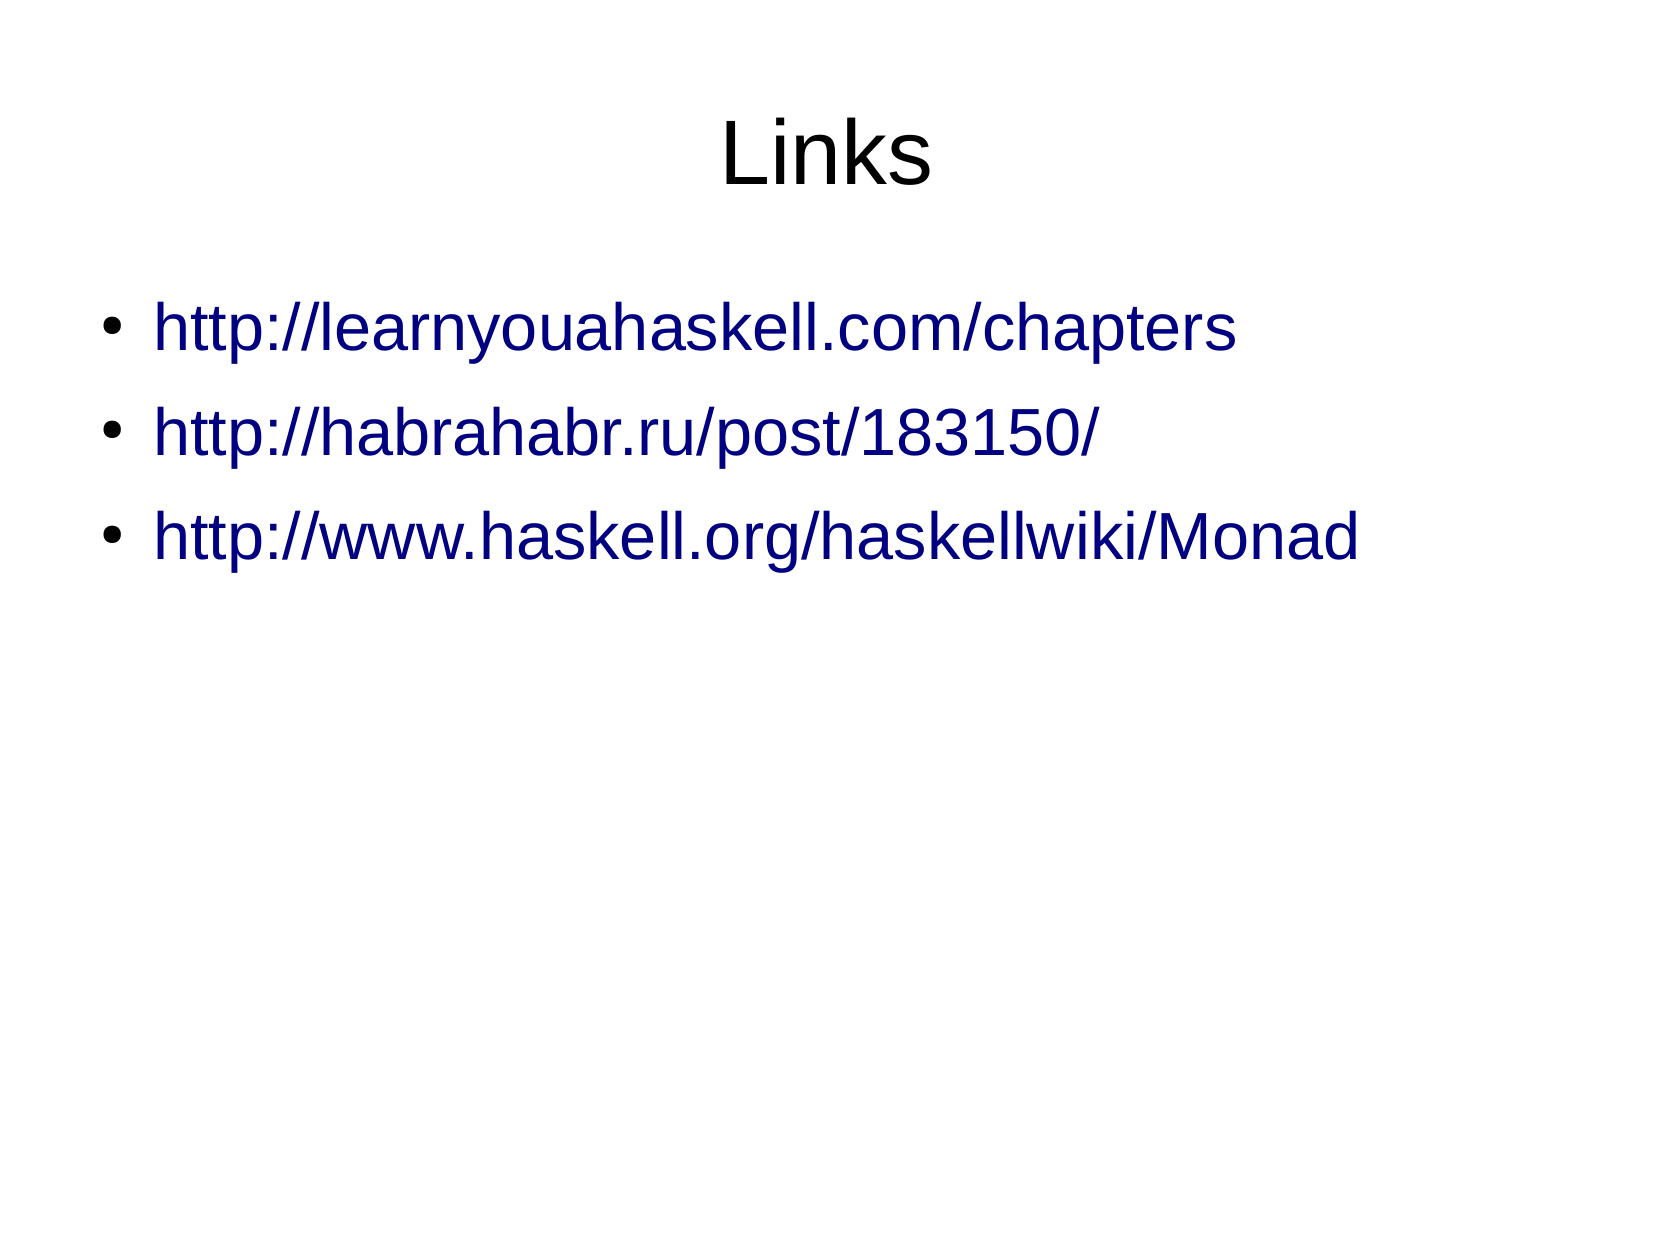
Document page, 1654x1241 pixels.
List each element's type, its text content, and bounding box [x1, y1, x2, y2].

list http://learnyouahaskell.com/chapters http://habrahabr.ru/post/183150/ http://www.haskell.org/haskellwiki/Monad [82, 290, 1538, 1010]
title Links [82, 49, 1571, 257]
